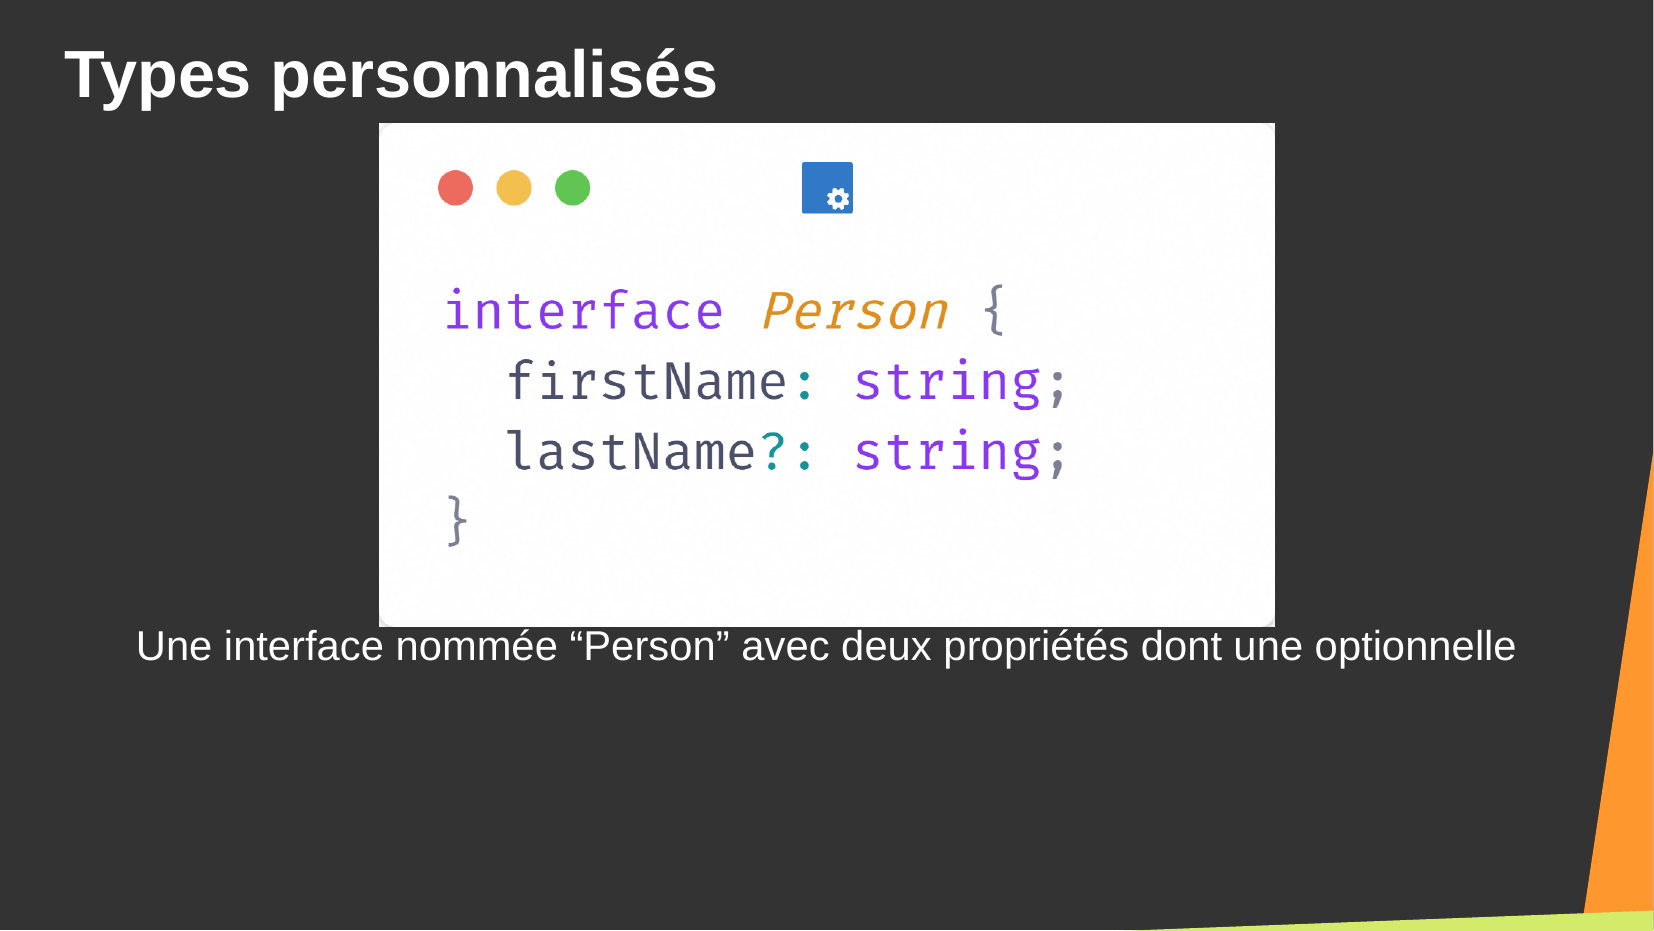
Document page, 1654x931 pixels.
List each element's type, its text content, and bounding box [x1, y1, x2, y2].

text_box [1118, 446, 1654, 931]
title Types personnalisés [64, 37, 1583, 119]
text_box Une interface nommée “Person” avec deux propriétés dont une optionnelle [85, 615, 1568, 686]
picture [379, 123, 1275, 615]
